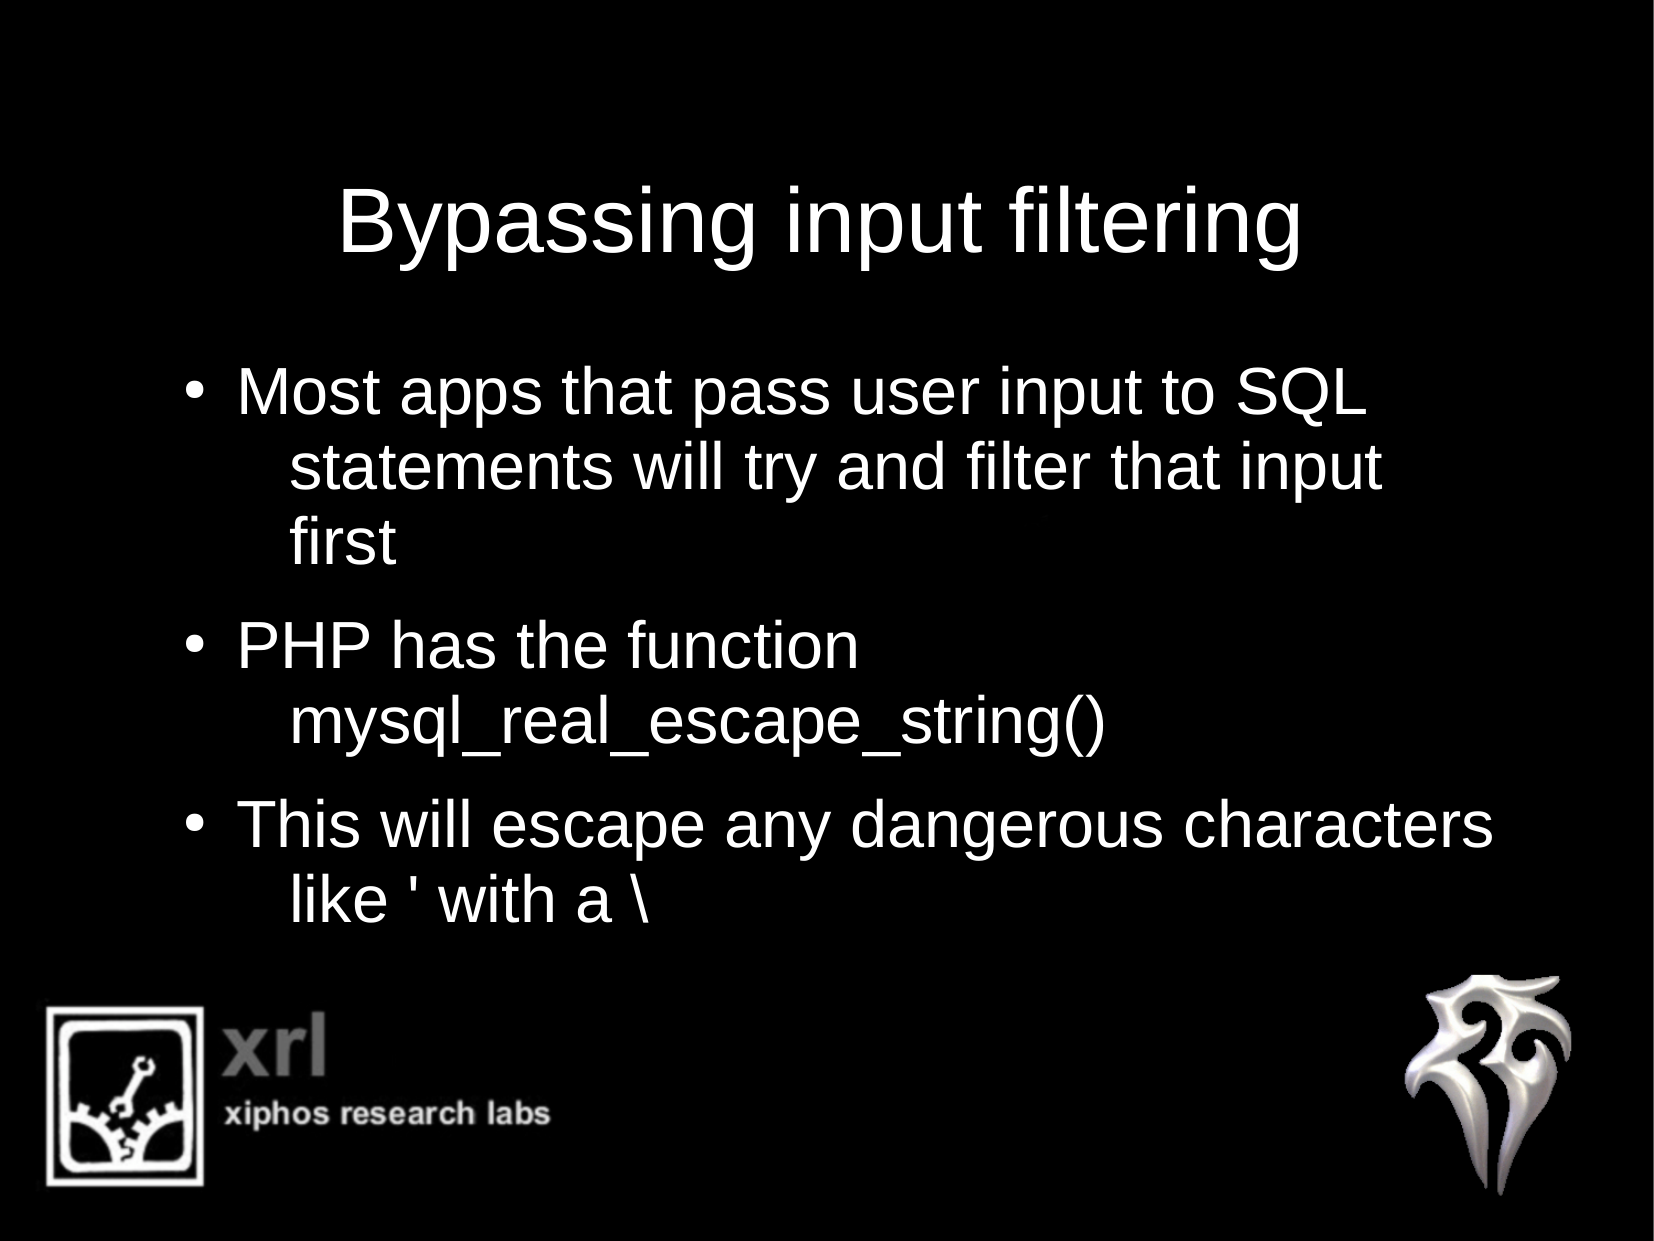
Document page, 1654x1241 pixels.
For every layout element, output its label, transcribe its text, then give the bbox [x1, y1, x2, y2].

picture [0, 0, 1654, 1241]
list Most apps that pass user input to SQL statements will try and filter that input first PHP has the function mysql_real_escape_string() This will escape any dangerous characters like ' with a \ [147, 354, 1506, 1173]
title Bypassing input filtering [135, 117, 1506, 325]
